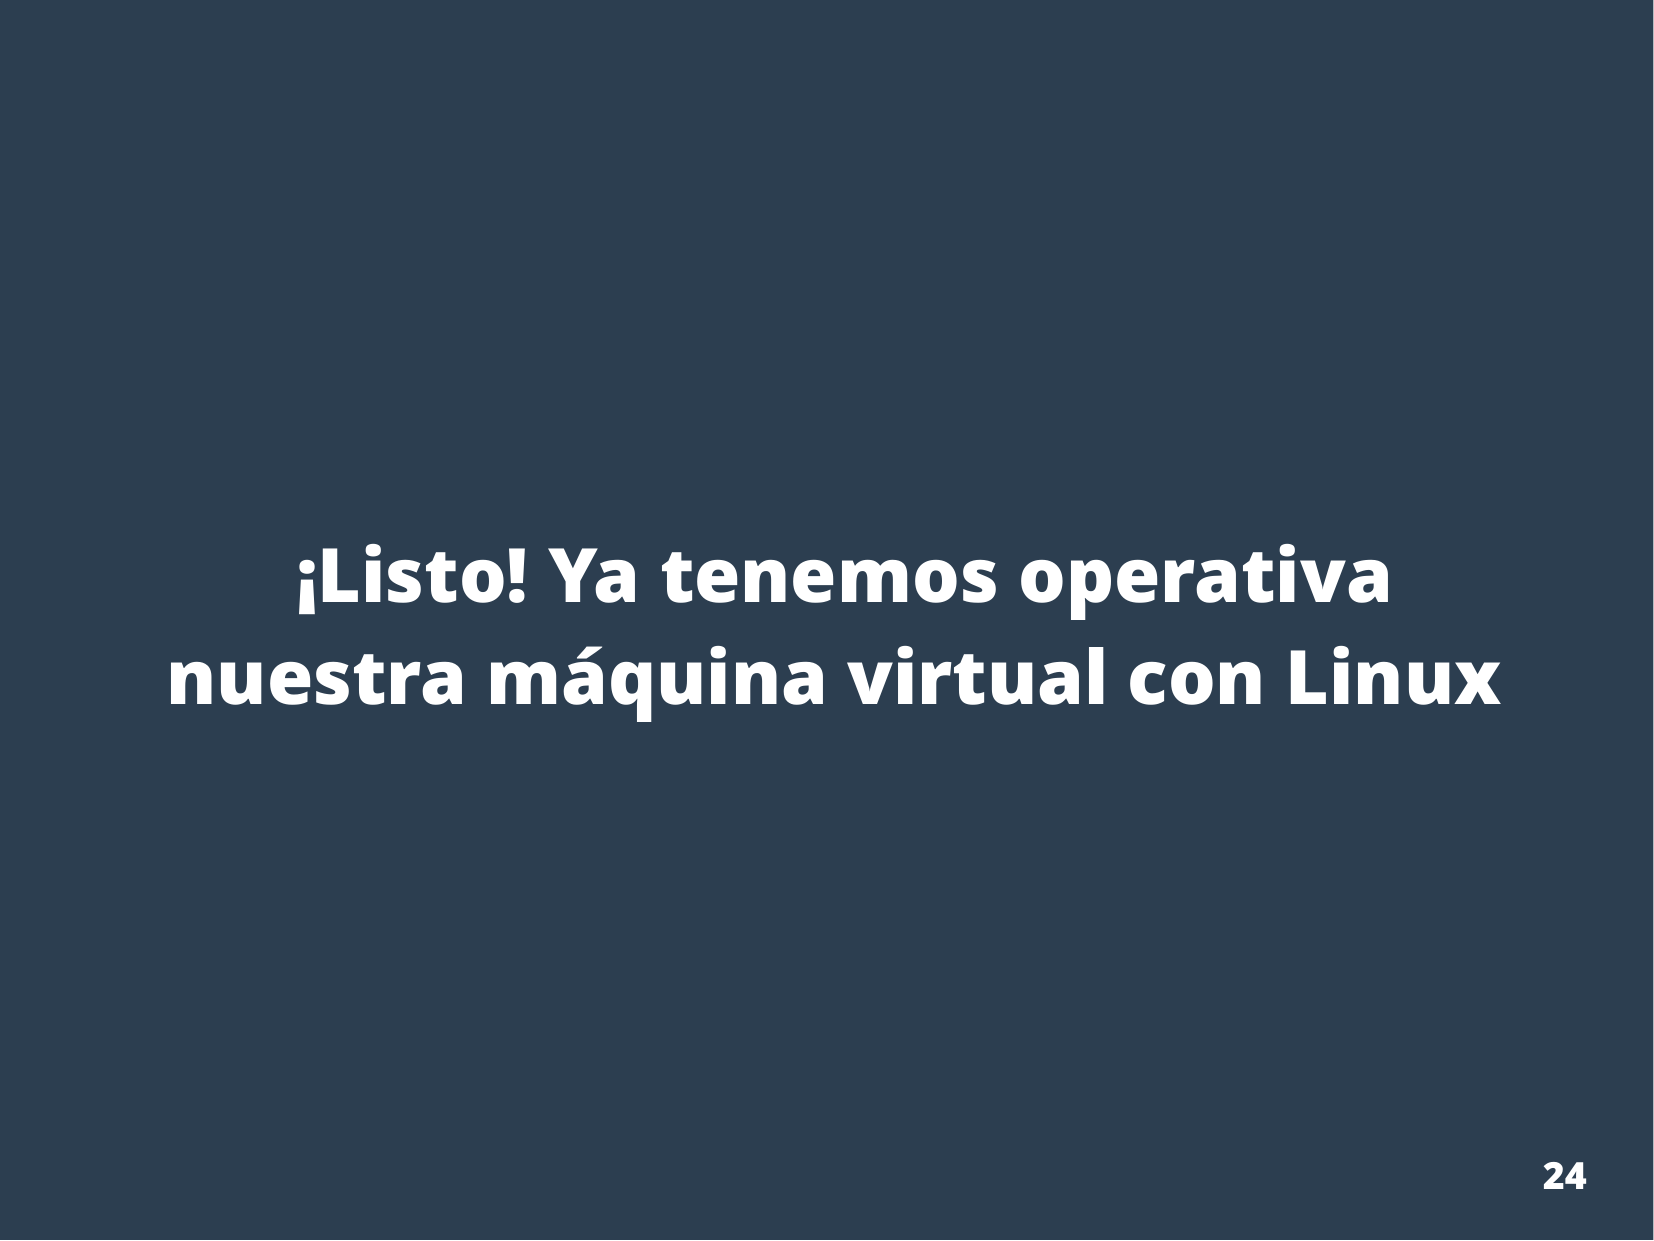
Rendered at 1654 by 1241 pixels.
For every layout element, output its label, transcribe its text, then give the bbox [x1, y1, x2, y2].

title ¡Listo! Ya tenemos operativa nuestra máquina virtual con Linux [153, 456, 1536, 792]
